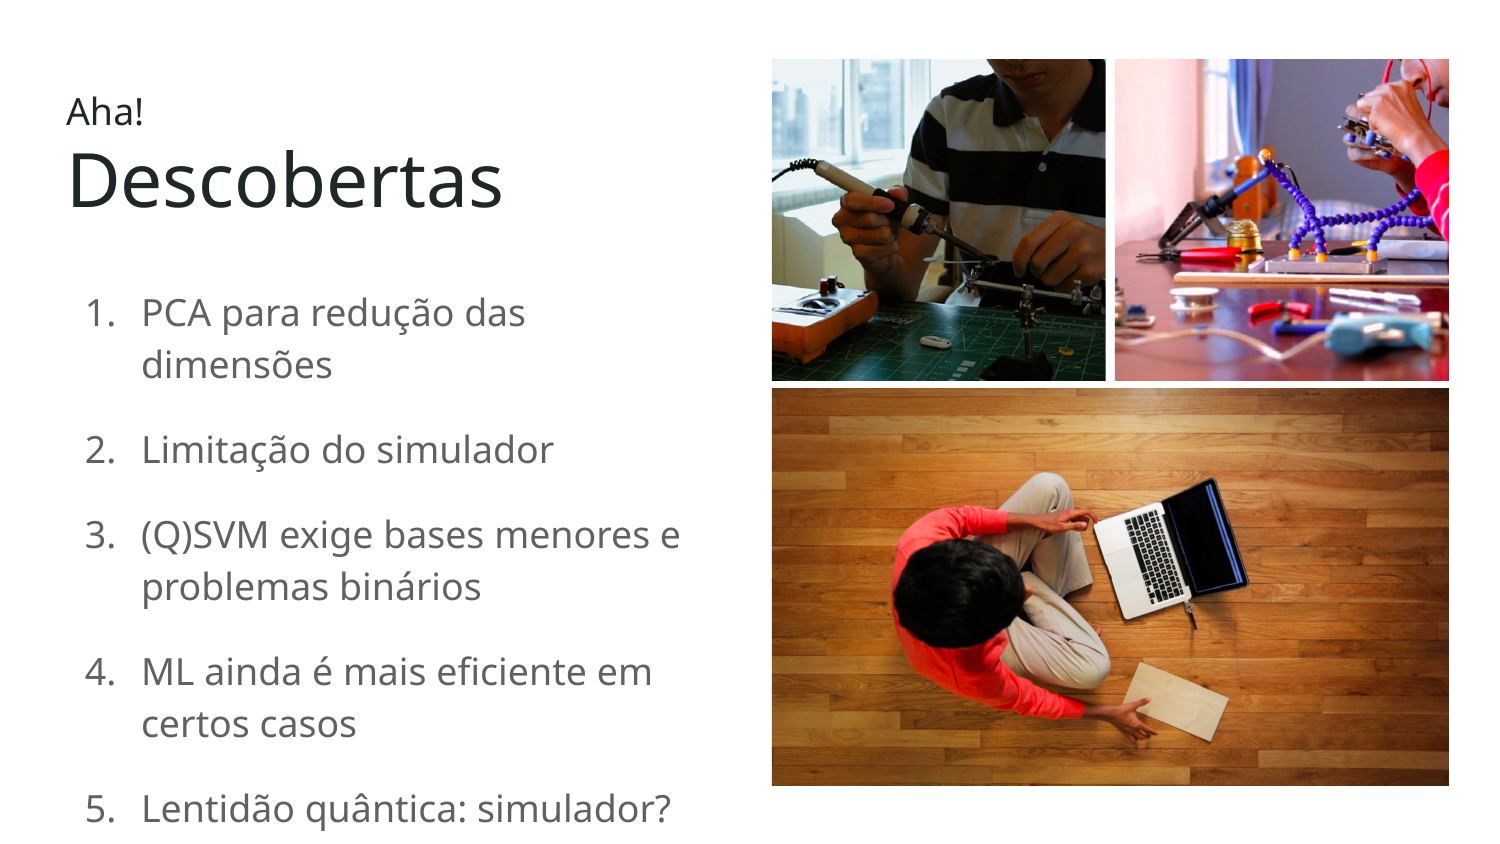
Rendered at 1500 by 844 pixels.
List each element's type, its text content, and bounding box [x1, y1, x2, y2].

picture [771, 59, 1106, 381]
list PCA para redução das dimensões Limitação do simulador (Q)SVM exige bases menores e problemas binários ML ainda é mais eficiente em certos casos Lentidão quântica: simulador? dimensões? [51, 267, 722, 831]
title Aha! Descobertas [51, 72, 746, 238]
picture [771, 388, 1449, 786]
picture [1114, 59, 1449, 381]
